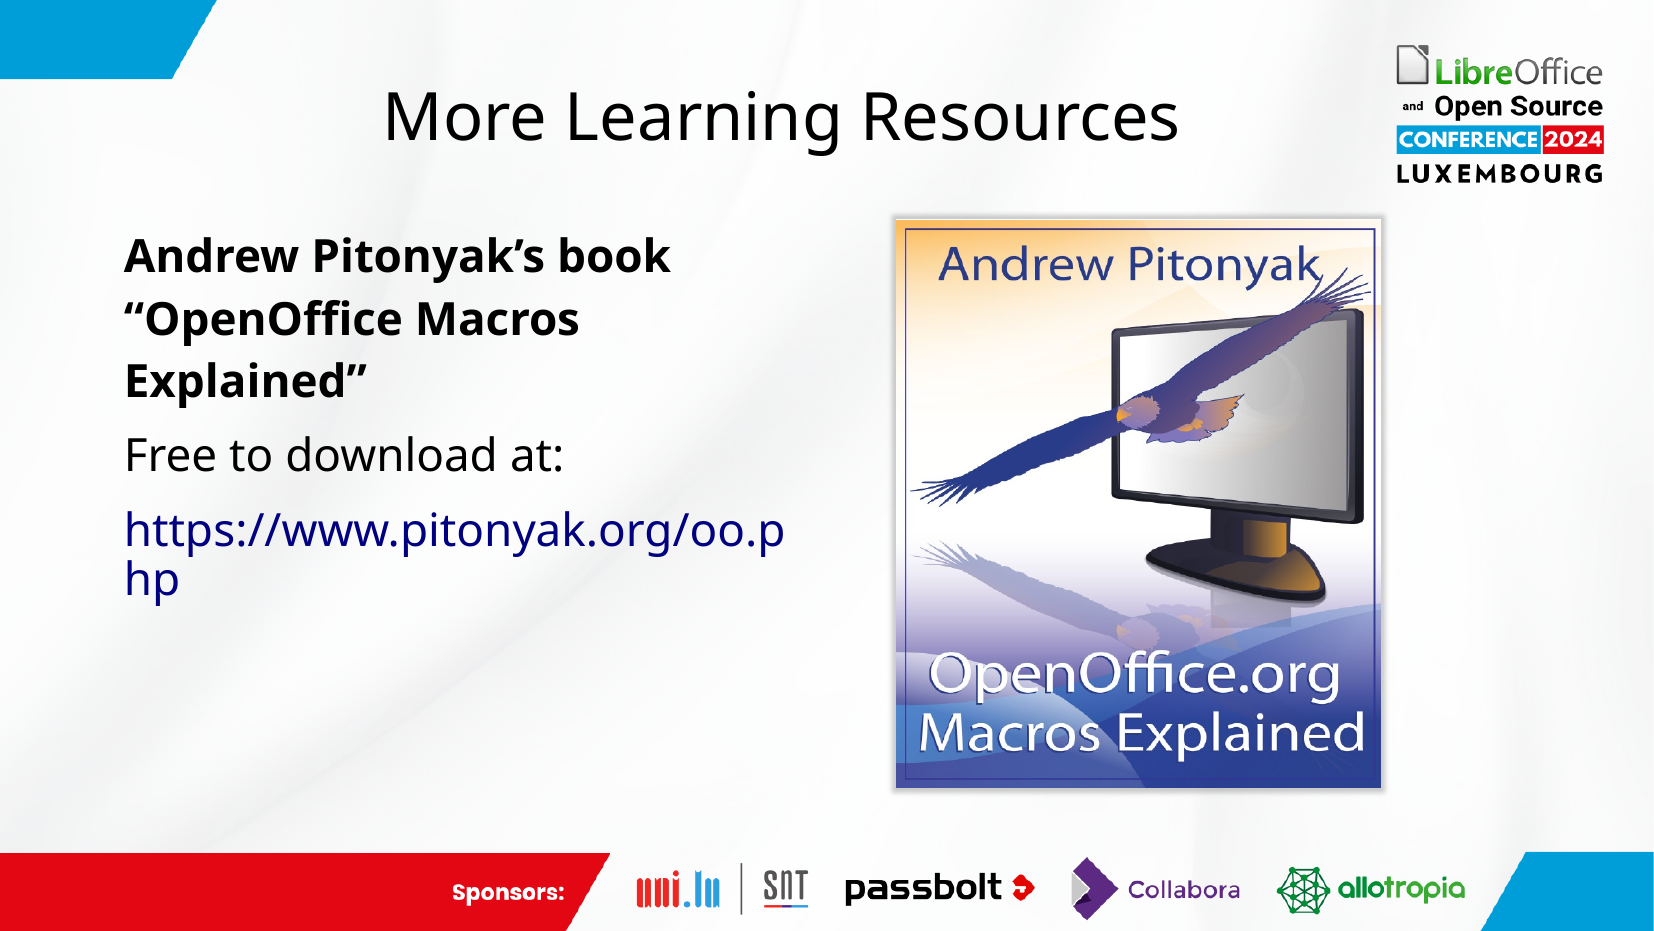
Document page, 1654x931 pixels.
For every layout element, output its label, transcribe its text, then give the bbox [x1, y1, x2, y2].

title More Learning Resources [206, 37, 1359, 193]
list Andrew Pitonyak’s book “OpenOffice Macros Explained” Free to download at: https://www.pitonyak.org/oo.php [124, 223, 802, 833]
picture [0, 0, 1654, 931]
